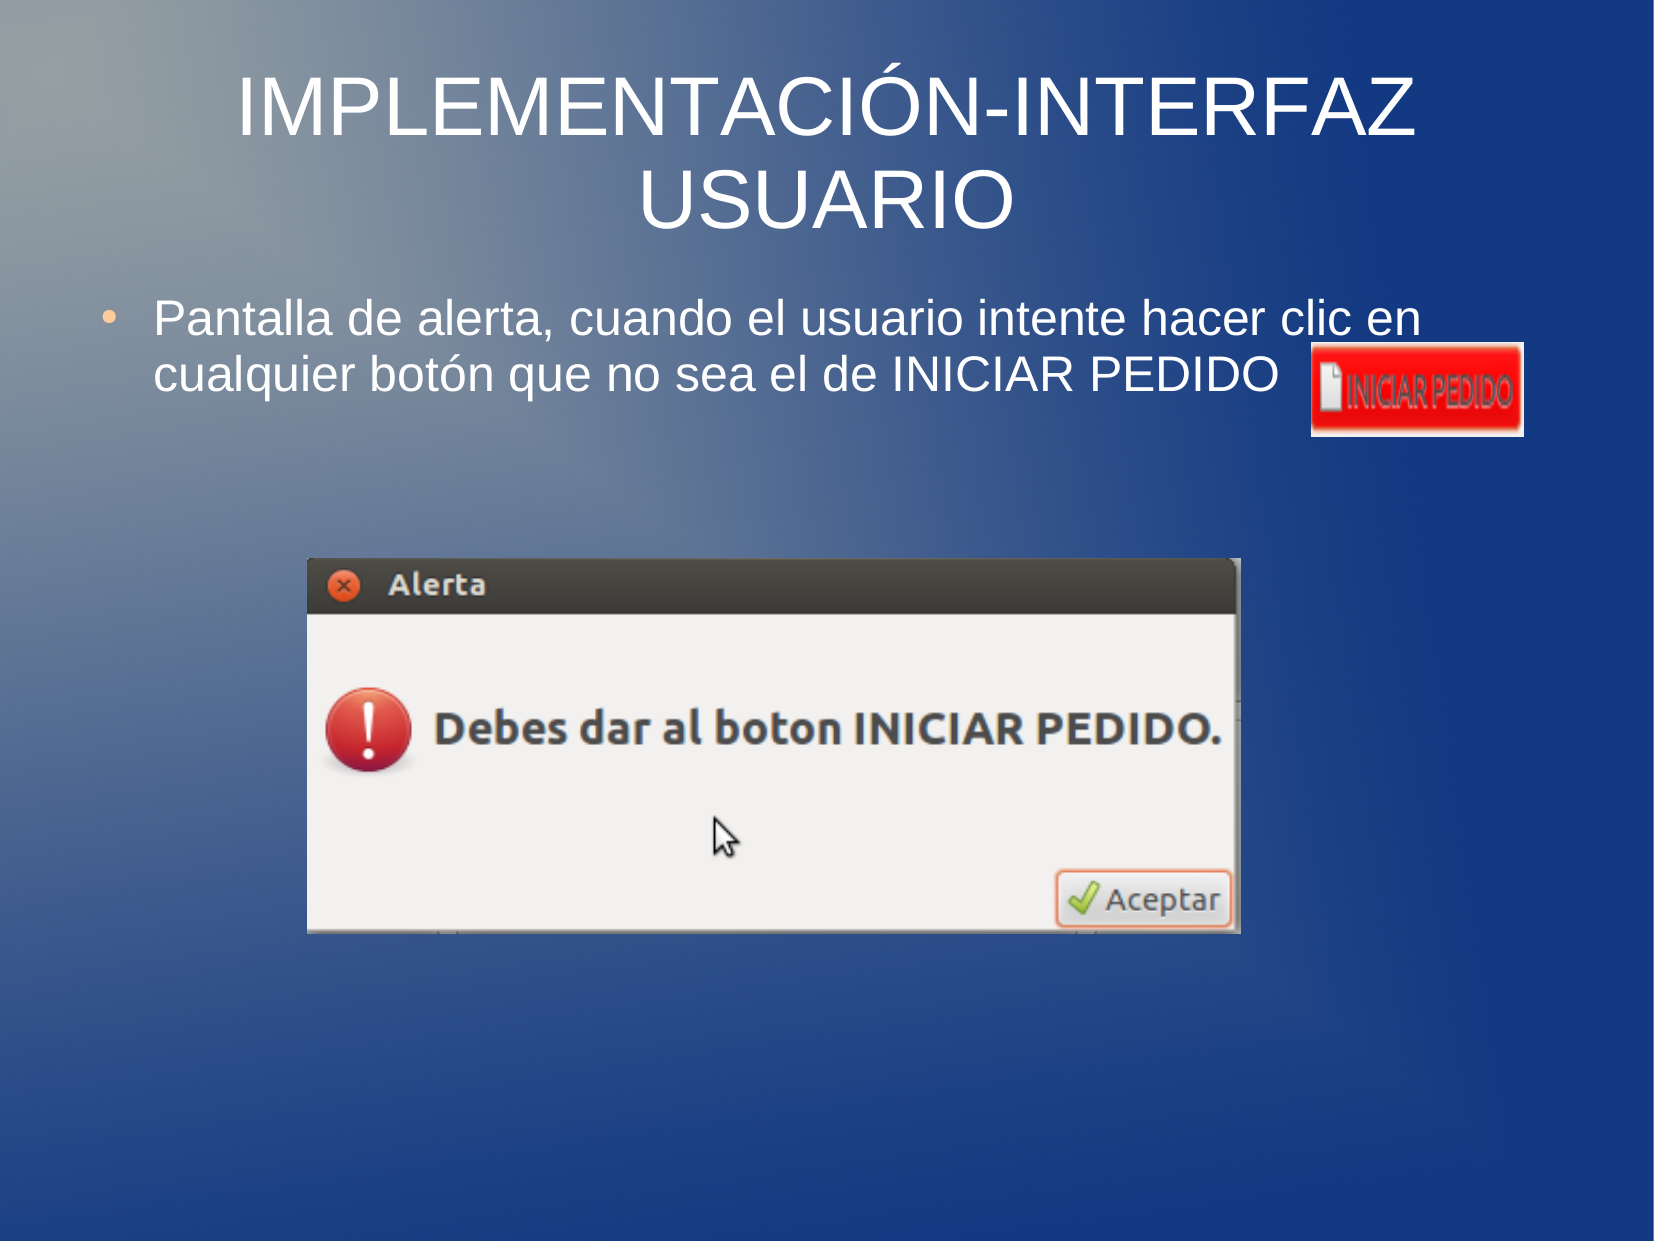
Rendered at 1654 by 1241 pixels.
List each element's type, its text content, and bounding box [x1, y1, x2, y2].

picture [0, 0, 1654, 1241]
title IMPLEMENTACIÓN-INTERFAZ USUARIO [82, 49, 1571, 257]
list Pantalla de alerta, cuando el usuario intente hacer clic en cualquier botón que no sea el de INICIAR PEDIDO [82, 290, 1571, 995]
